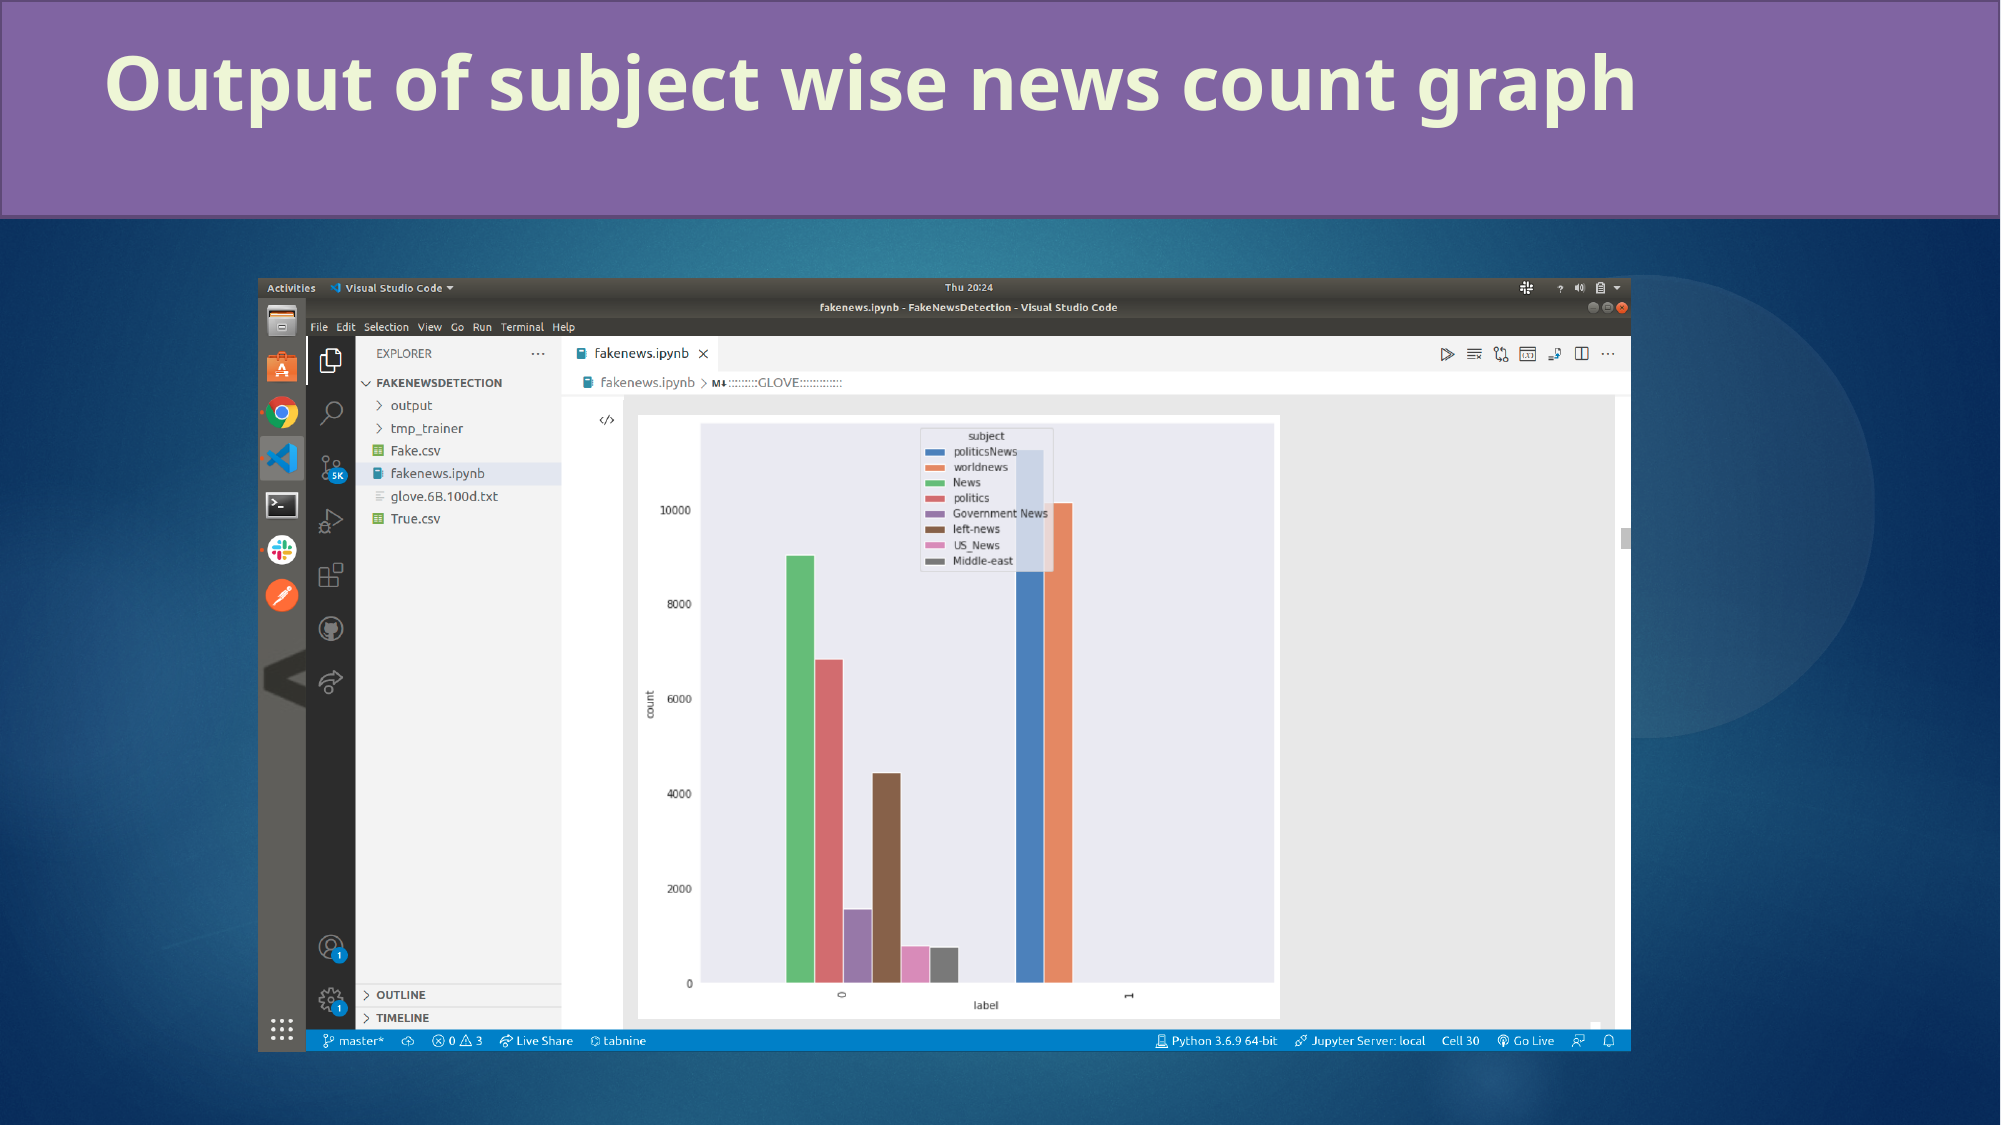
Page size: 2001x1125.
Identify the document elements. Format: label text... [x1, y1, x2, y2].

picture [0, 0, 2001, 1125]
text_box [0, 0, 2000, 217]
text_box Output of subject wise news count graph [24, 28, 1720, 333]
